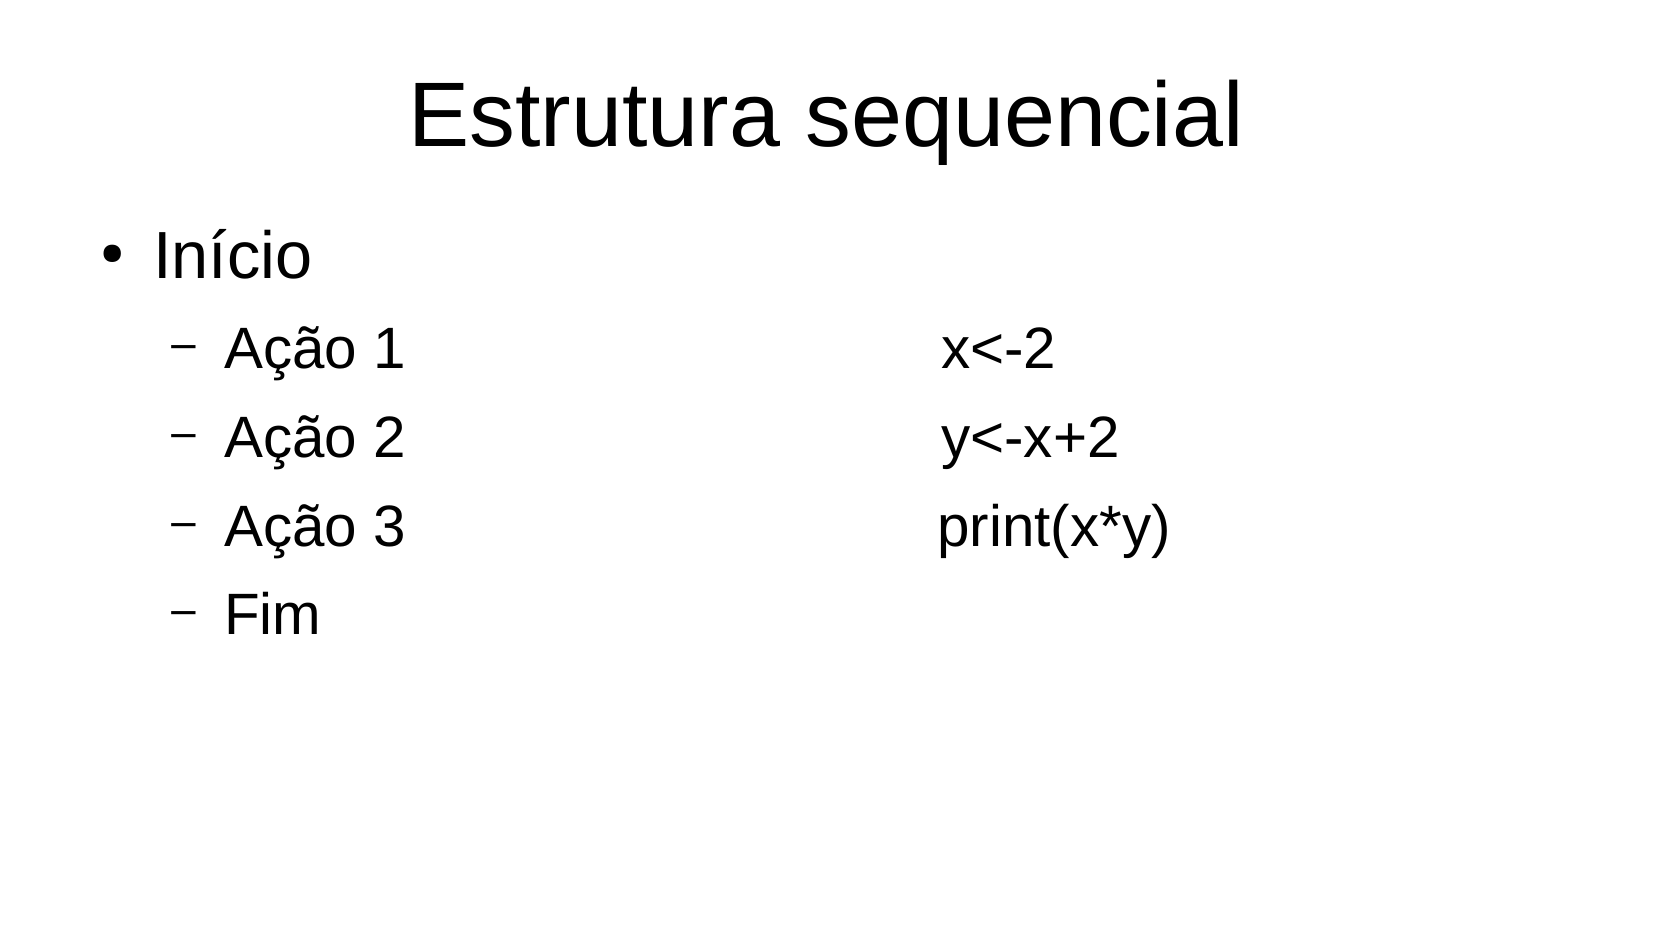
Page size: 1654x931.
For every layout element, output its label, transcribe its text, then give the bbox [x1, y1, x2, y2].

title Estrutura sequencial [82, 37, 1571, 193]
list Início Ação 1 x<-2 Ação 2 y<-x+2 Ação 3 print(x*y) Fim [82, 217, 1571, 758]
